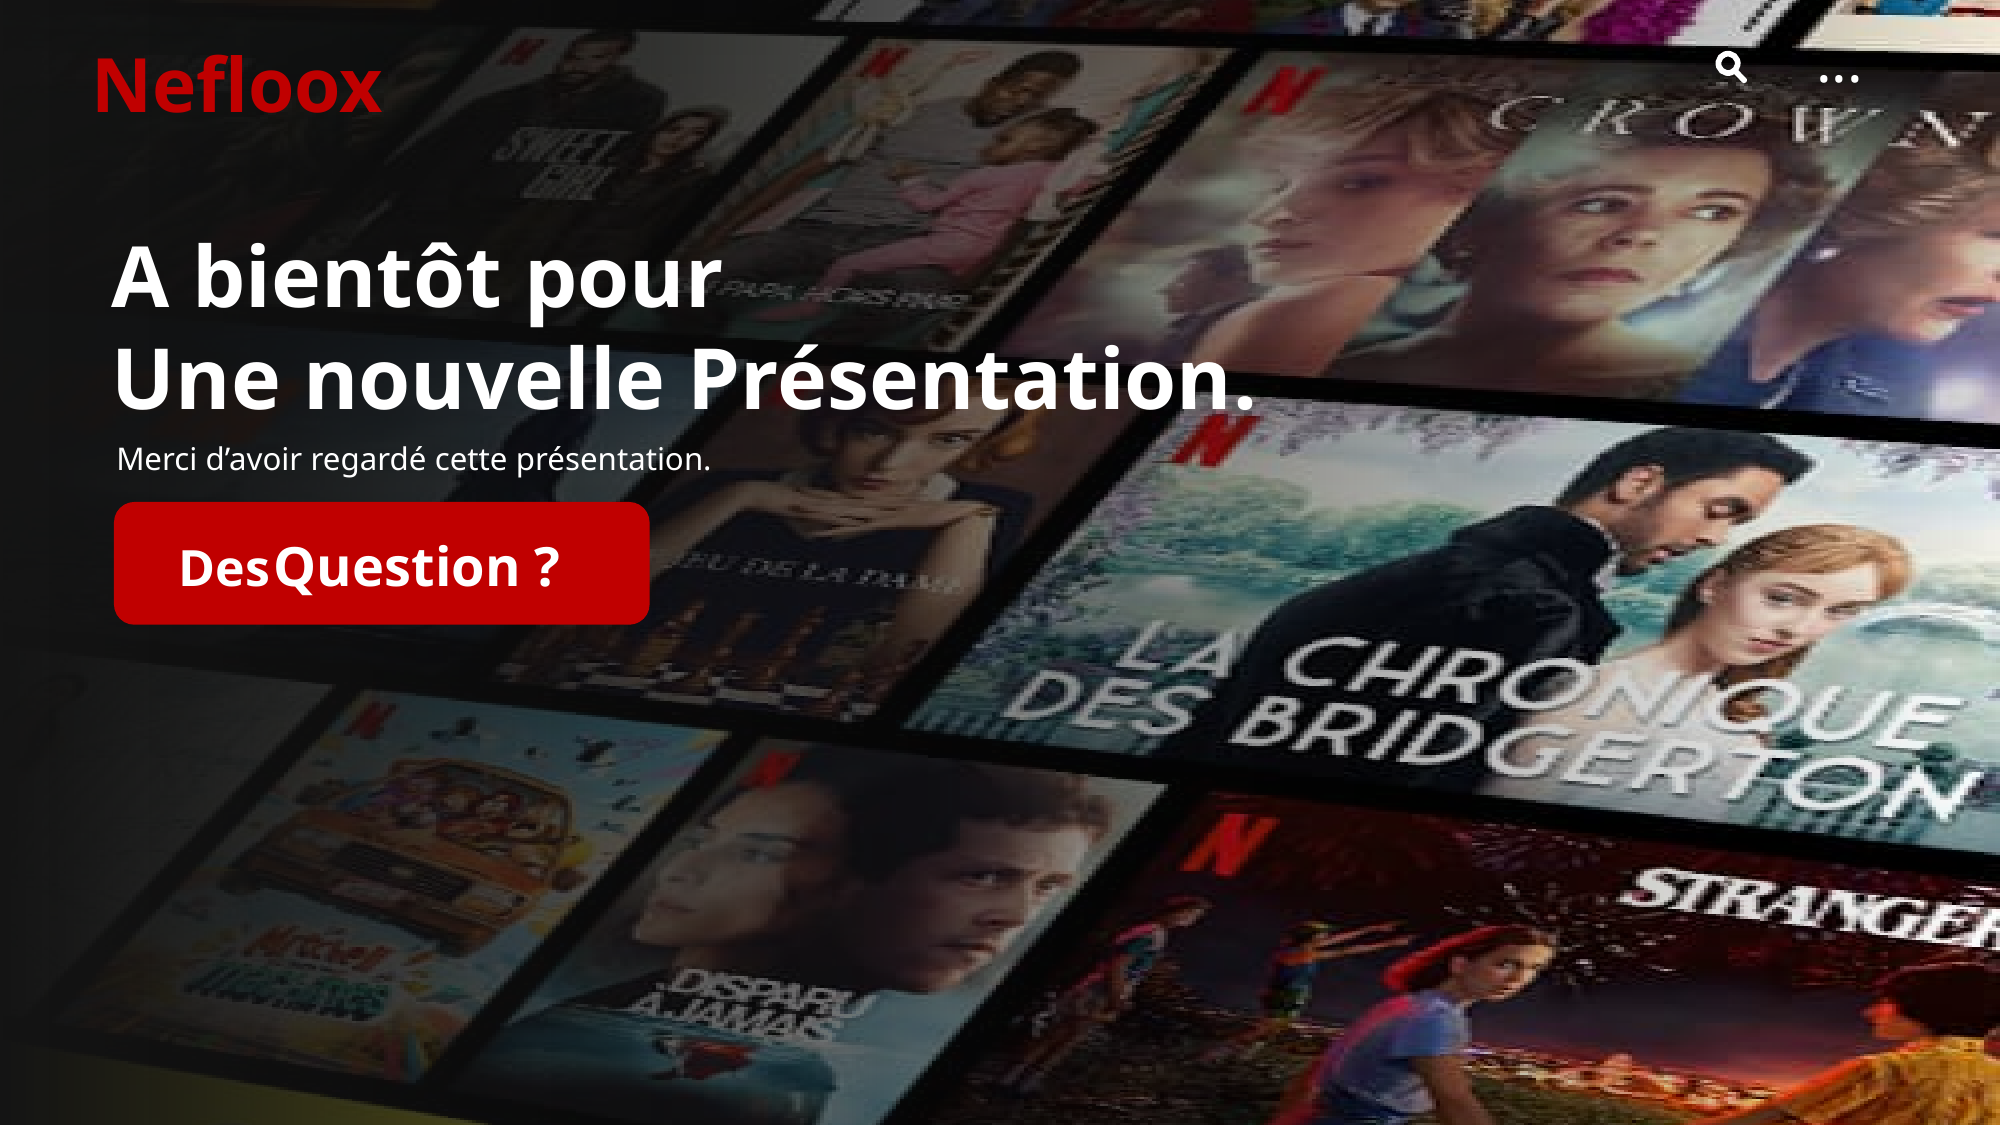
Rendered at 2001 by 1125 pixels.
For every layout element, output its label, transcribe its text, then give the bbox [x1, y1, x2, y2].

text_box [0, 0, 2000, 1125]
text_box ... [1801, 16, 1906, 102]
text_box Merci d’avoir regardé cette présentation. [101, 431, 728, 485]
text_box Nefloox [76, 25, 443, 128]
text_box Des Question ? [164, 524, 577, 605]
text_box A bientôt pour Une nouvelle Présentation. [97, 216, 1273, 434]
